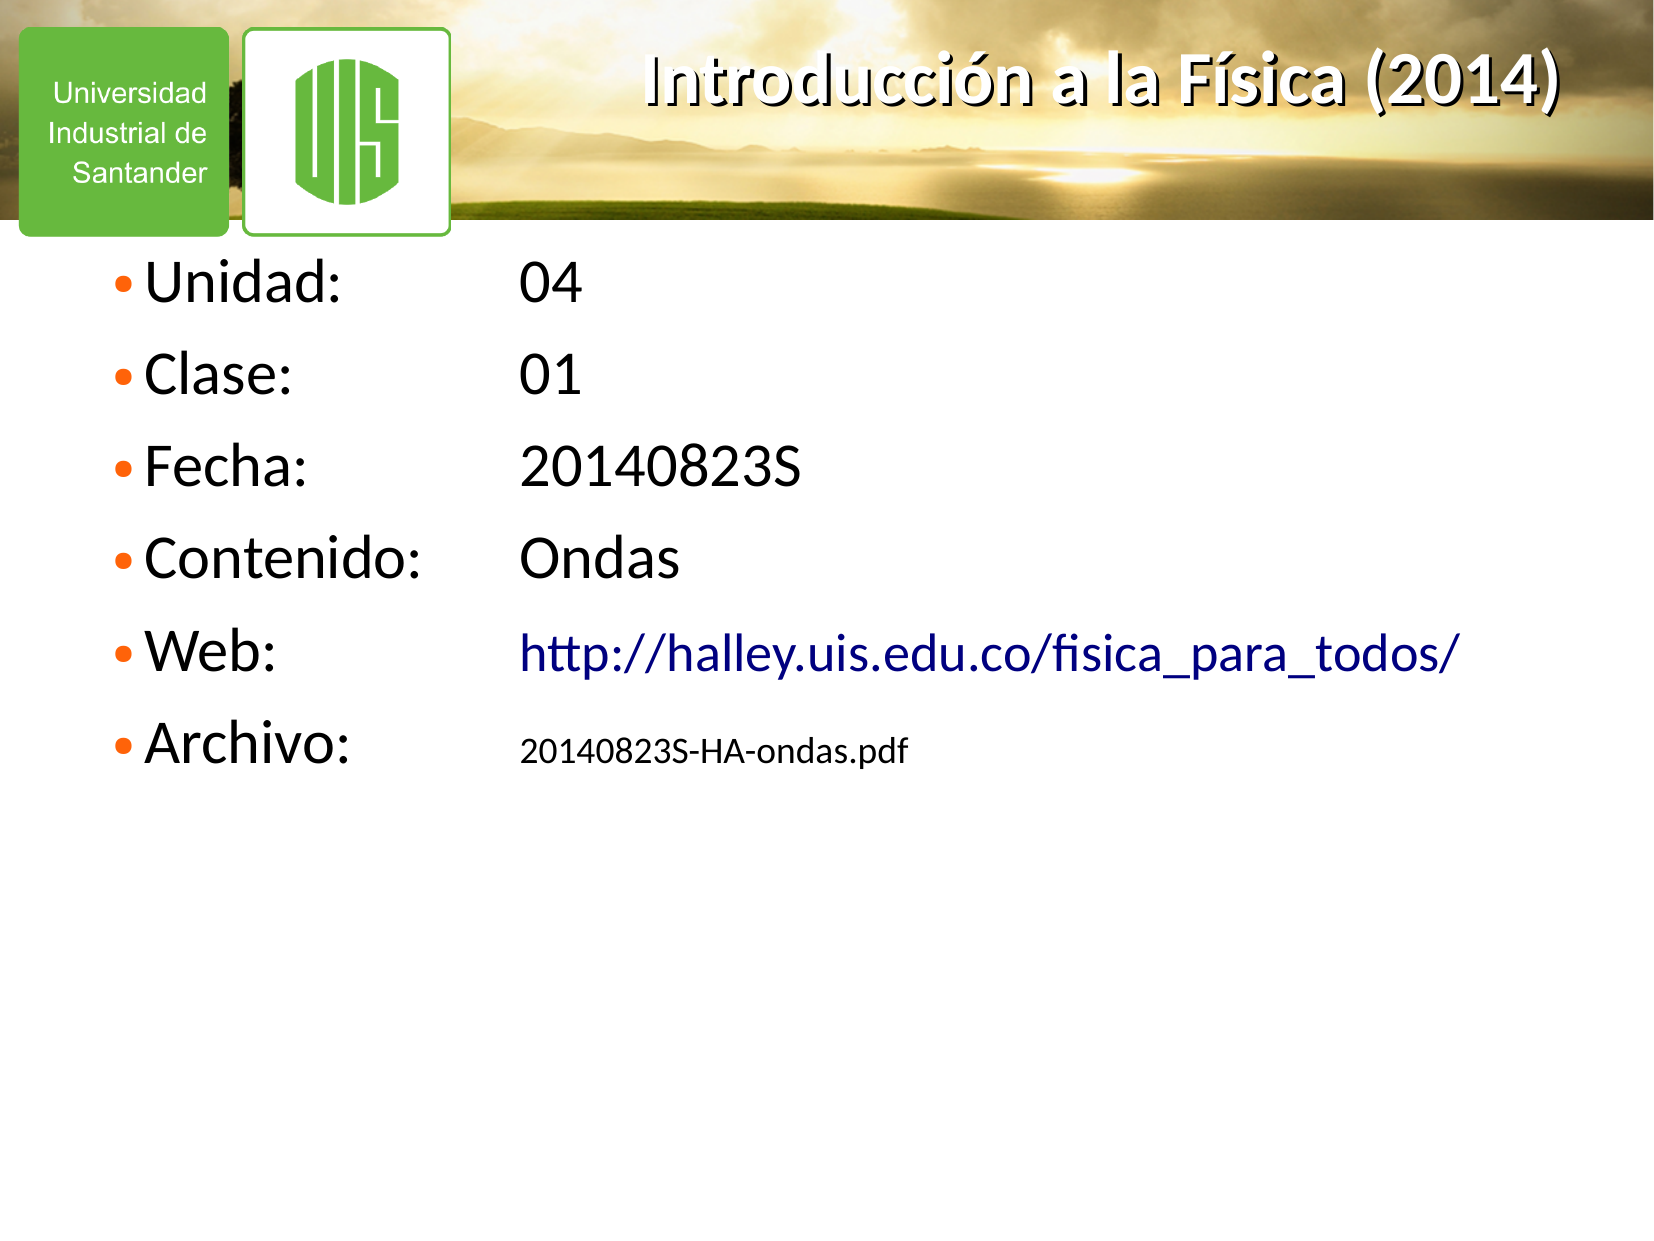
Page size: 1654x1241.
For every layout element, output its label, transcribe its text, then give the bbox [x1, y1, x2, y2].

title Introducción a la Física (2014) [75, 19, 1564, 151]
list Unidad: 04 Clase: 01 Fecha: 20140823S Contenido: Ondas Web: http://halley.uis.edu.co/fisica_para_todos/ Archivo: 20140823S-HA-ondas.pdf [82, 255, 1571, 1126]
picture [0, 0, 1654, 237]
